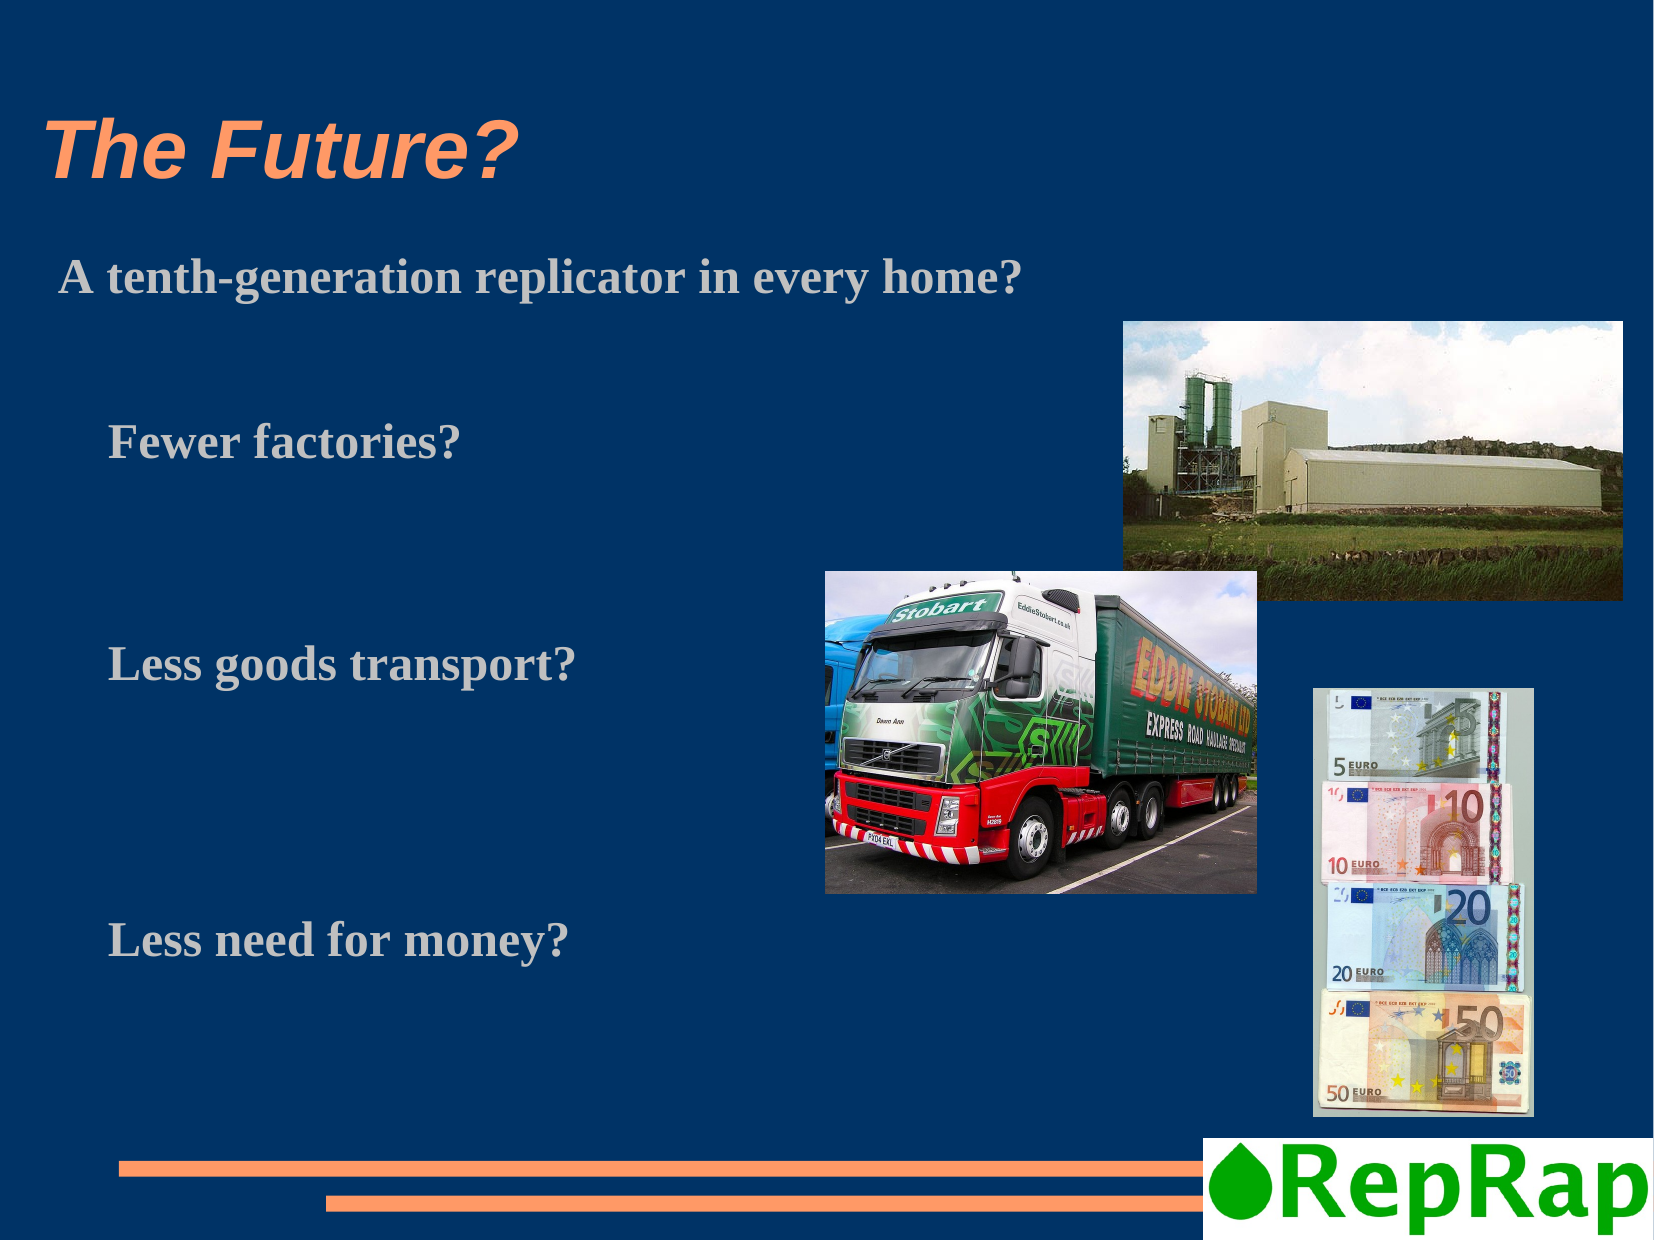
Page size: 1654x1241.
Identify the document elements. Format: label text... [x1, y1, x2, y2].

text_box A tenth-generation replicator in every home? Fewer factories? Less goods transport? Less need for money? [57, 138, 1306, 1241]
picture [1313, 688, 1534, 1117]
picture [1203, 1138, 1654, 1241]
title The Future? [40, 46, 1534, 254]
picture [825, 321, 1623, 895]
